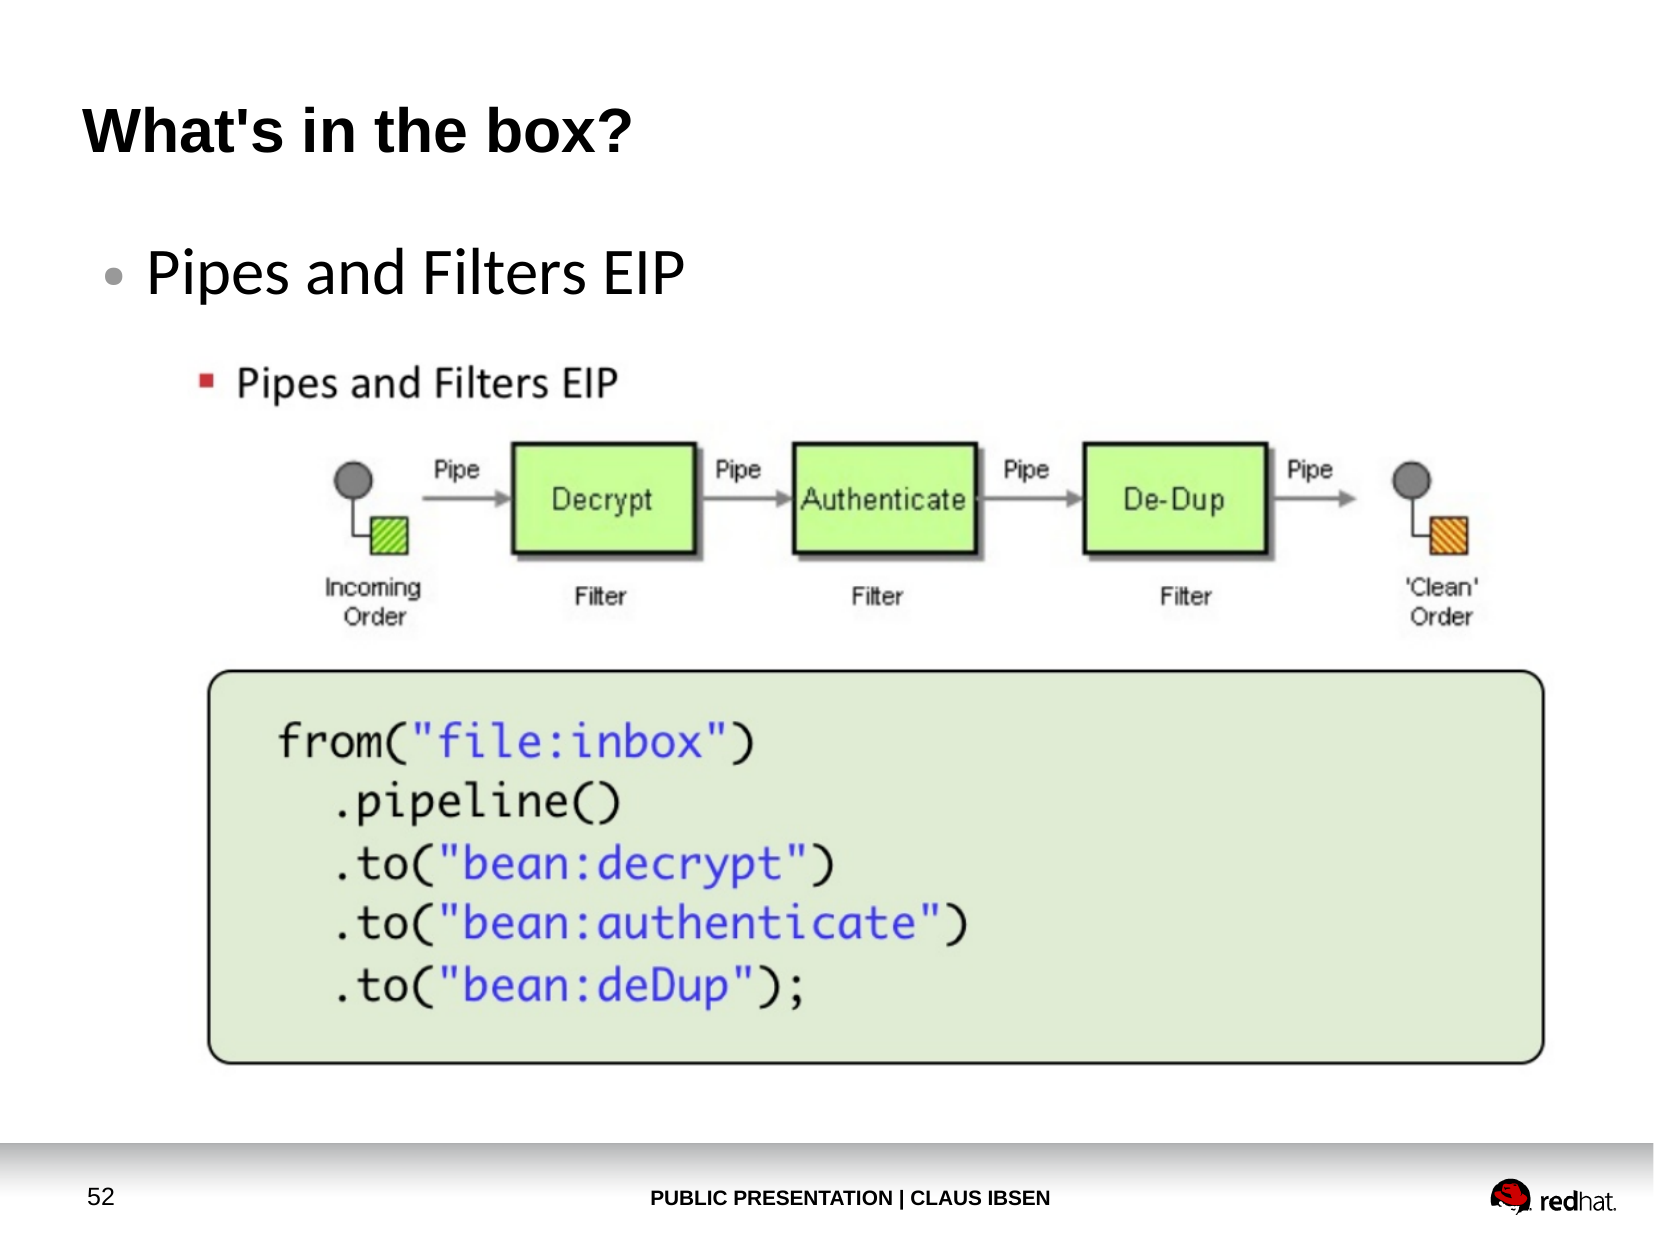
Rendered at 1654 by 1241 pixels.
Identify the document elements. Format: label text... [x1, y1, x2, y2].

list Pipes and Filters EIP [86, 244, 1576, 1039]
picture [187, 356, 1576, 1088]
picture [0, 1143, 1654, 1241]
title What's in the box? [82, 37, 1571, 226]
